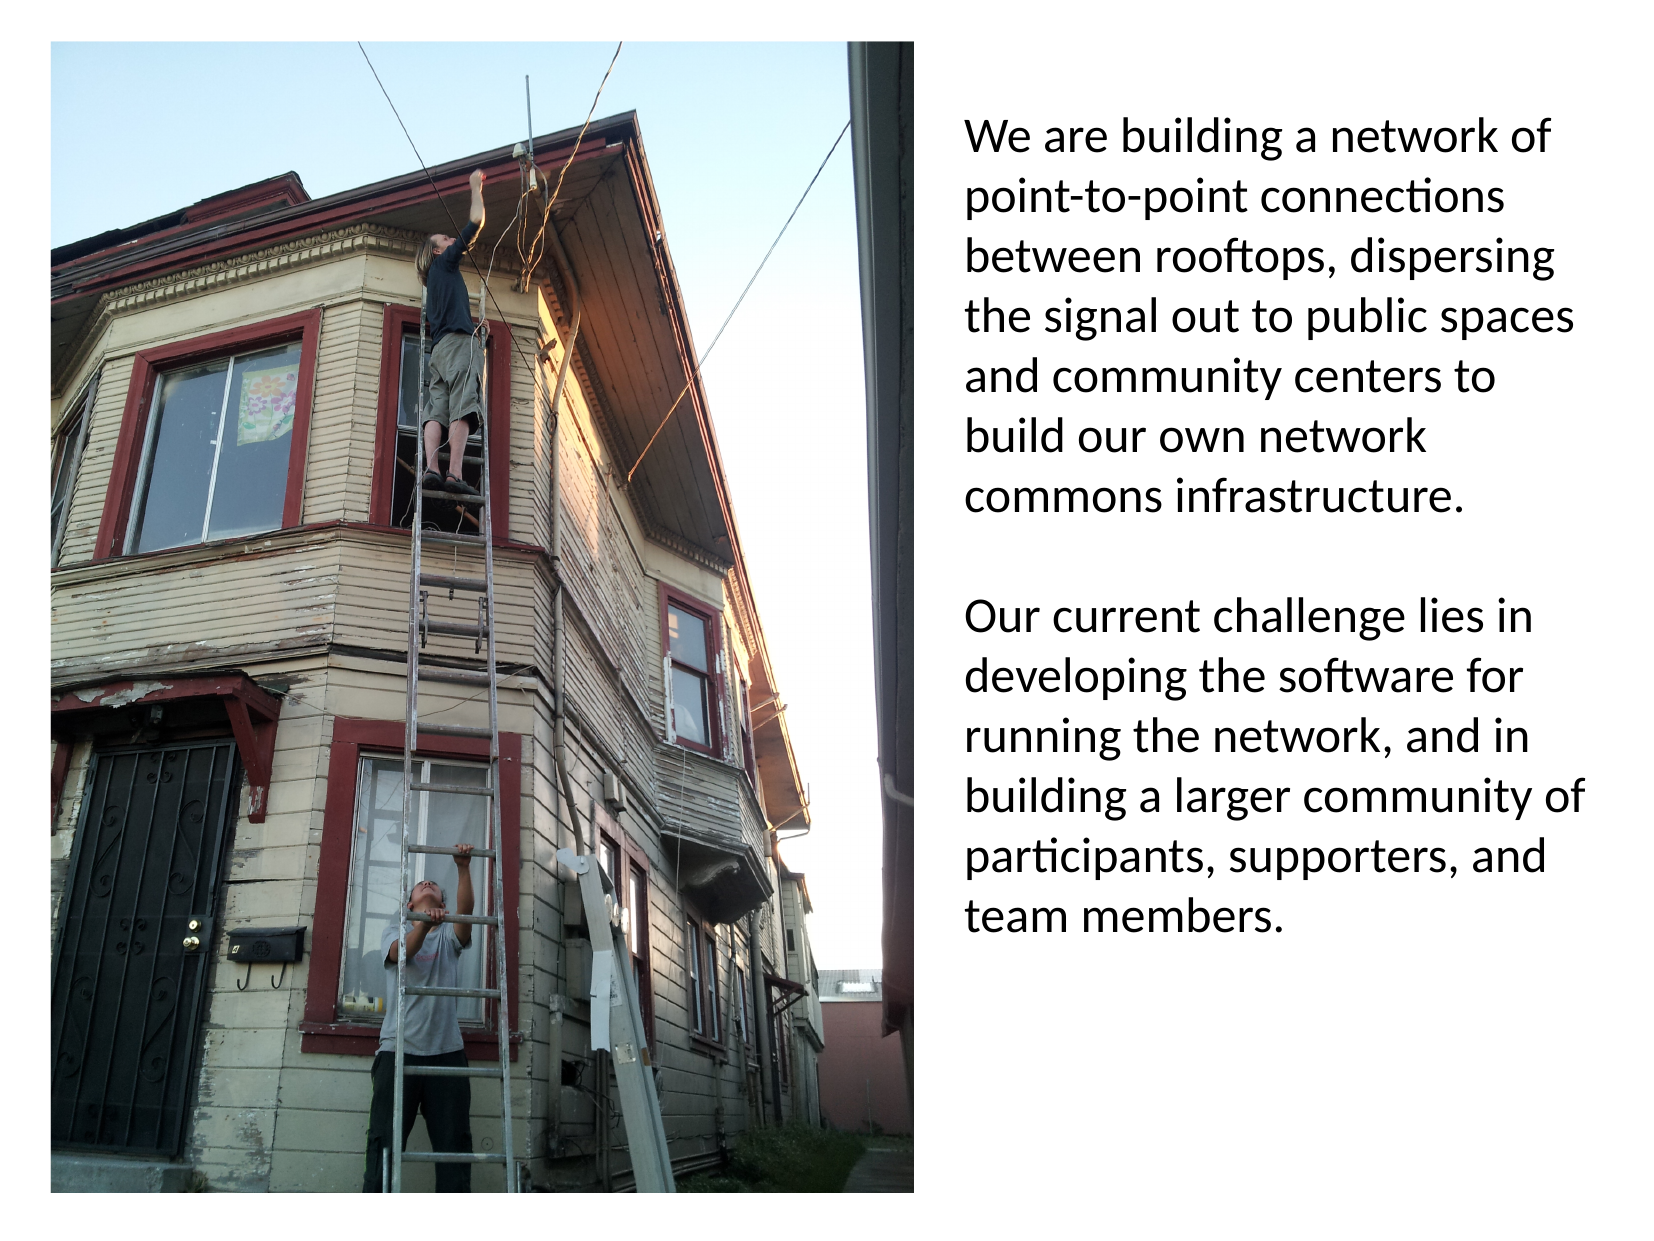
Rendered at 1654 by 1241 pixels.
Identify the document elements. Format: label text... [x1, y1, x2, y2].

picture [50, 41, 914, 1193]
text_box We are building a network of point-to-point connections between rooftops, dispersing the signal out to public spaces and community centers to build our own network commons infrastructure. Our current challenge lies in developing the software for running the network, and in building a larger community of participants, supporters, and team members. [949, 95, 1619, 950]
